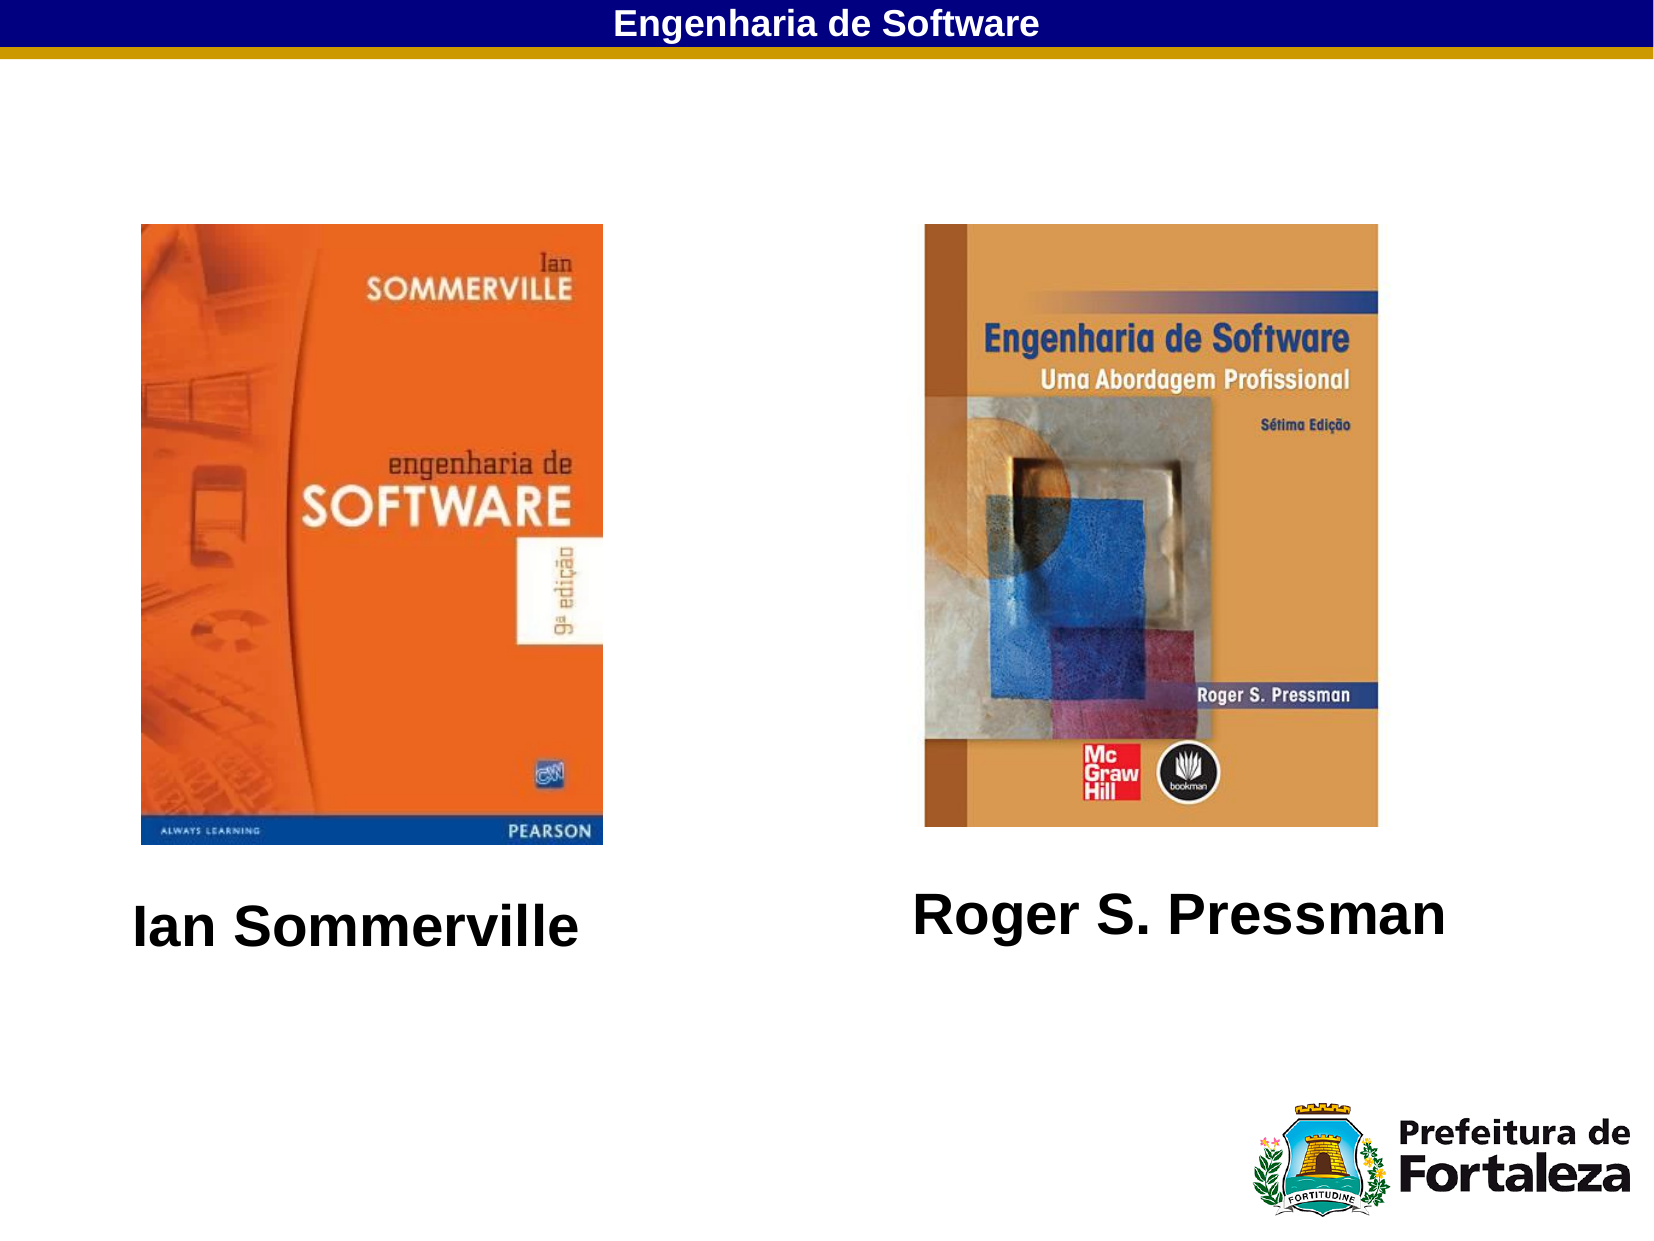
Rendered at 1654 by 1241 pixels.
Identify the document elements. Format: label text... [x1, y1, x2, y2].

picture [141, 224, 603, 845]
text_box Ian Sommerville [118, 885, 626, 969]
text_box Engenharia de Software [0, 0, 1654, 47]
text_box Roger S. Pressman [897, 874, 1477, 957]
picture [850, 224, 1453, 827]
picture [1252, 1103, 1630, 1217]
text_box [0, 47, 1654, 60]
